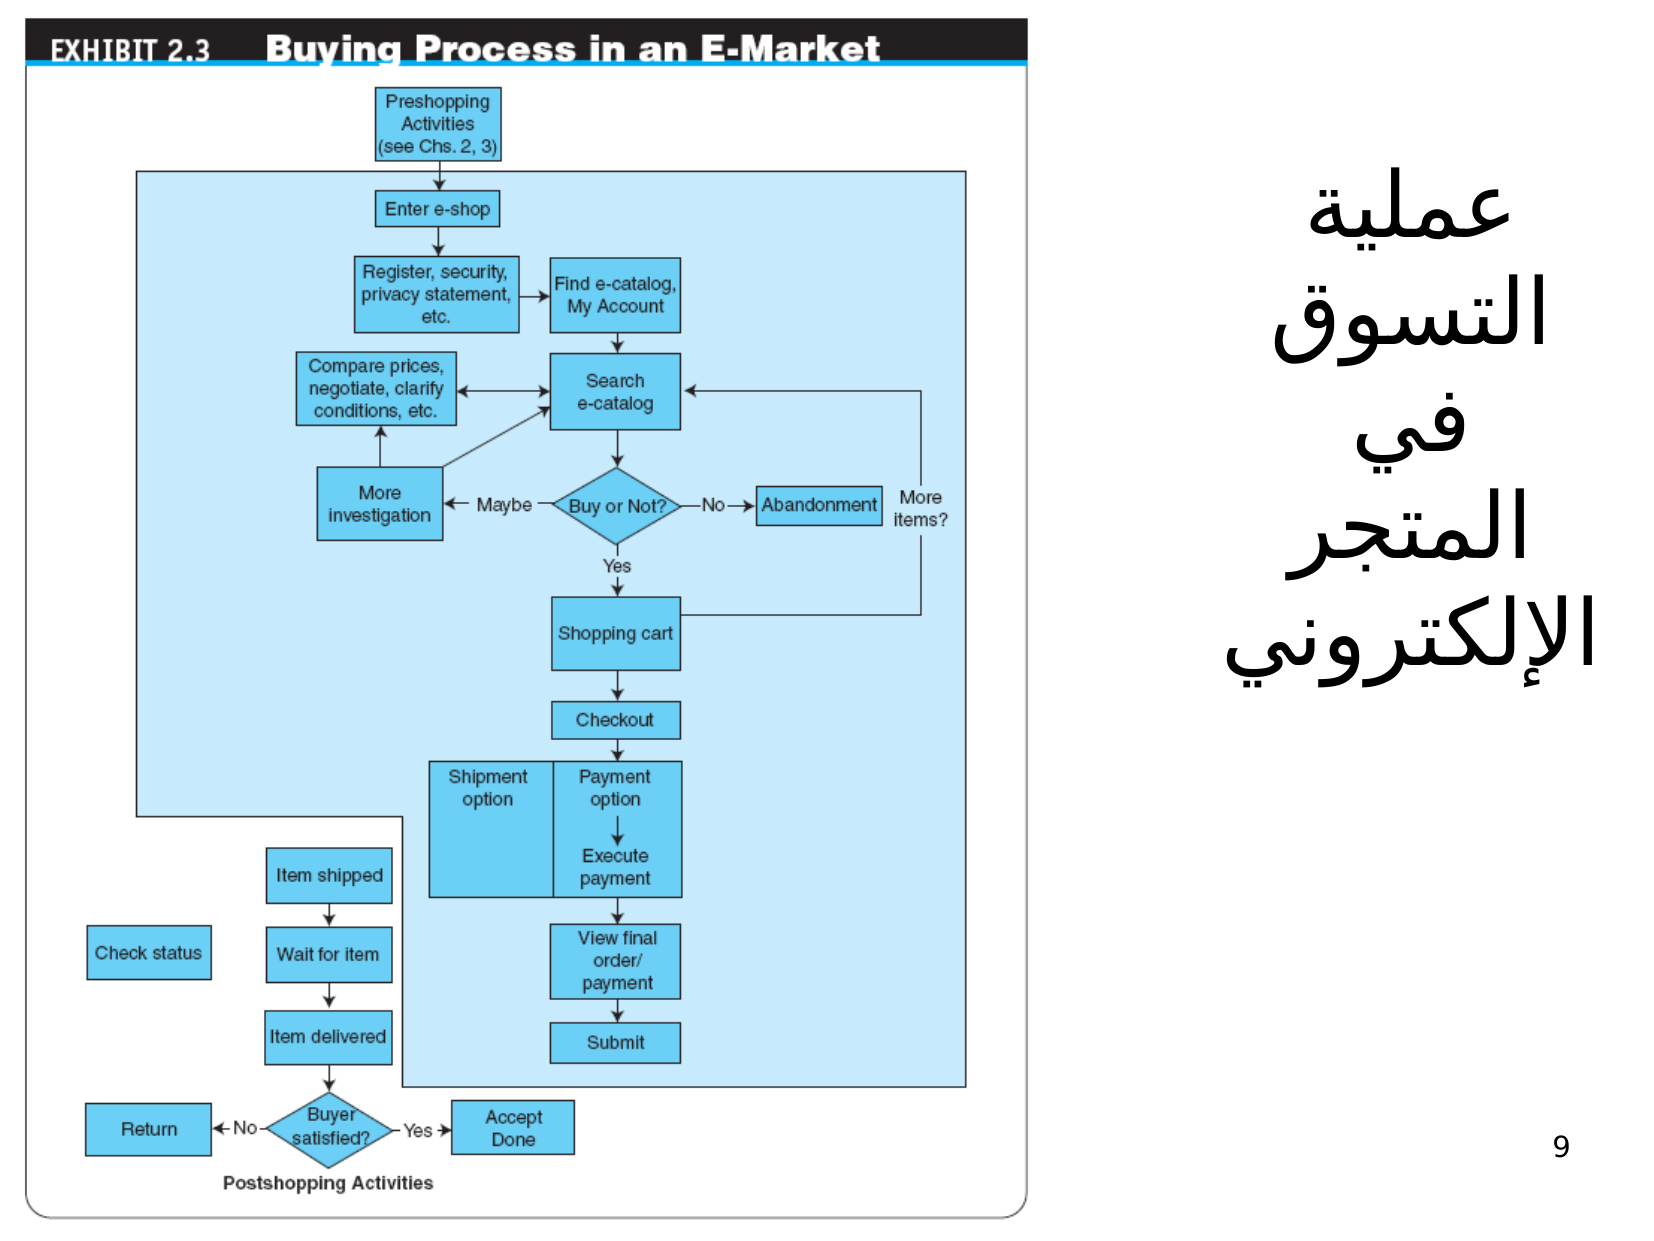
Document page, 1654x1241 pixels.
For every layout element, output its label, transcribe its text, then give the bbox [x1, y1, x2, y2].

title عملية التسوق في المتجر الإلكتروني [1216, 142, 1607, 697]
picture [12, 11, 1040, 1233]
